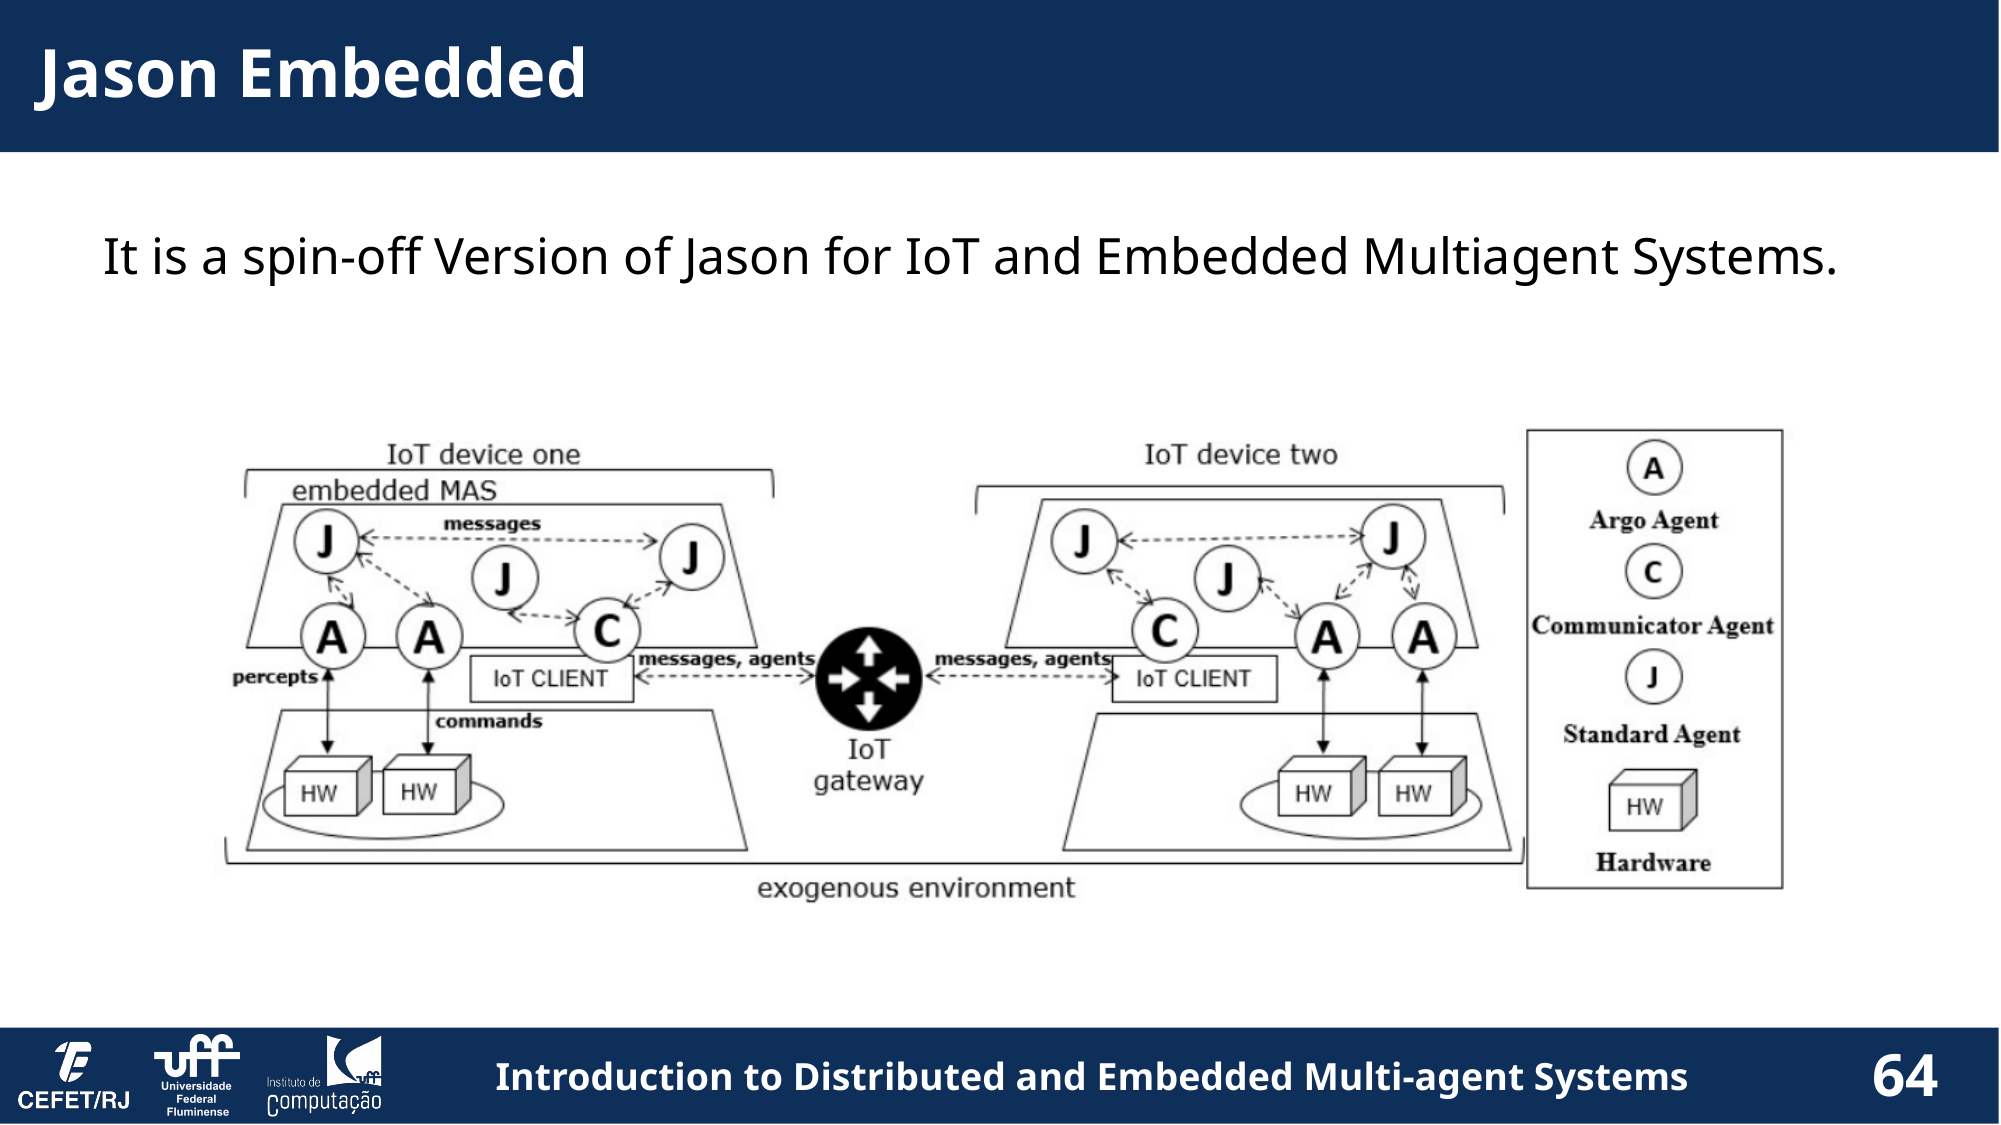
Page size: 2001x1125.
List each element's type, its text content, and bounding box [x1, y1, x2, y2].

picture [212, 409, 1819, 933]
picture [18, 1021, 129, 1125]
text_box It is a spin-off Version of Jason for IoT and Embedded Multiagent Systems. [88, 216, 1947, 292]
picture [265, 1033, 383, 1117]
picture [153, 1033, 241, 1121]
text_box Jason Embedded [25, 23, 1999, 119]
